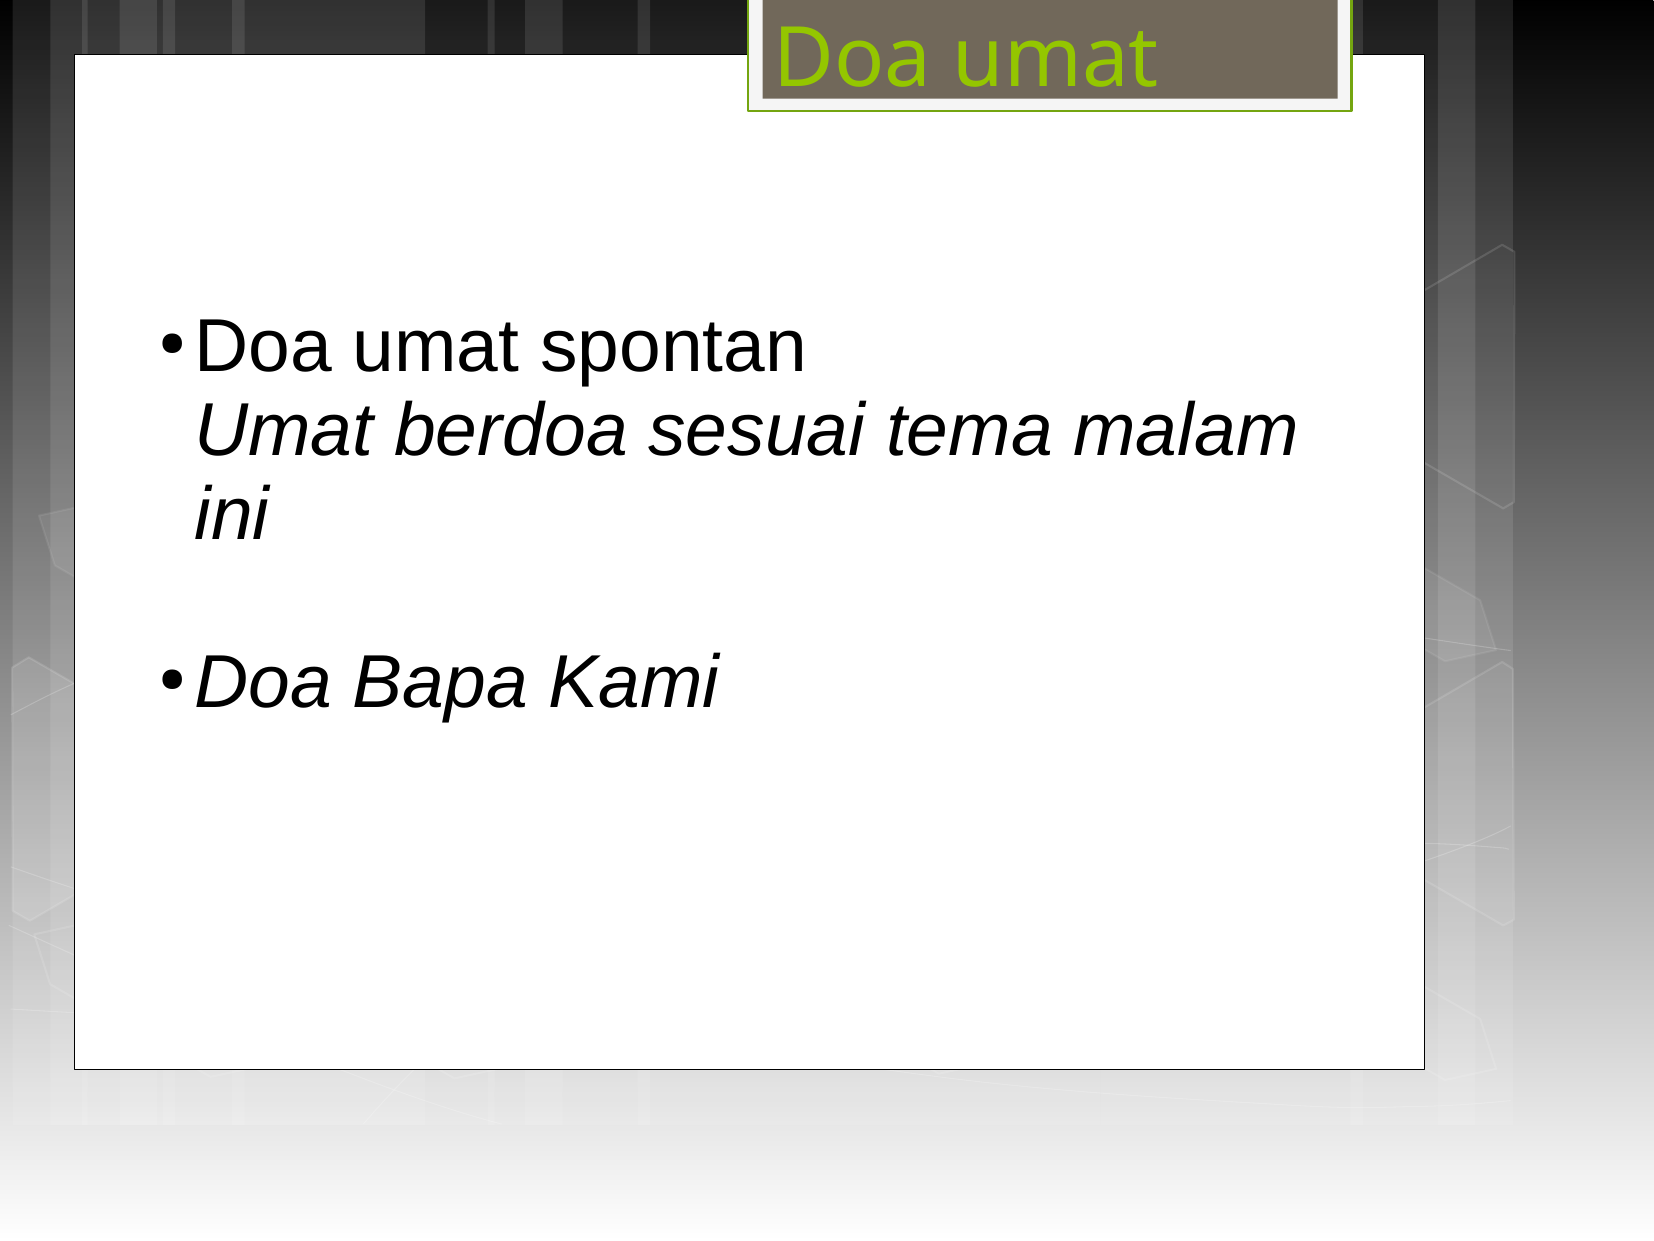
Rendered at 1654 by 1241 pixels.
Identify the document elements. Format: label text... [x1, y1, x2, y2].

title Doa umat [773, 0, 1353, 121]
text_box Doa umat spontan Umat berdoa sesuai tema malam ini Doa Bapa Kami [159, 303, 1371, 724]
